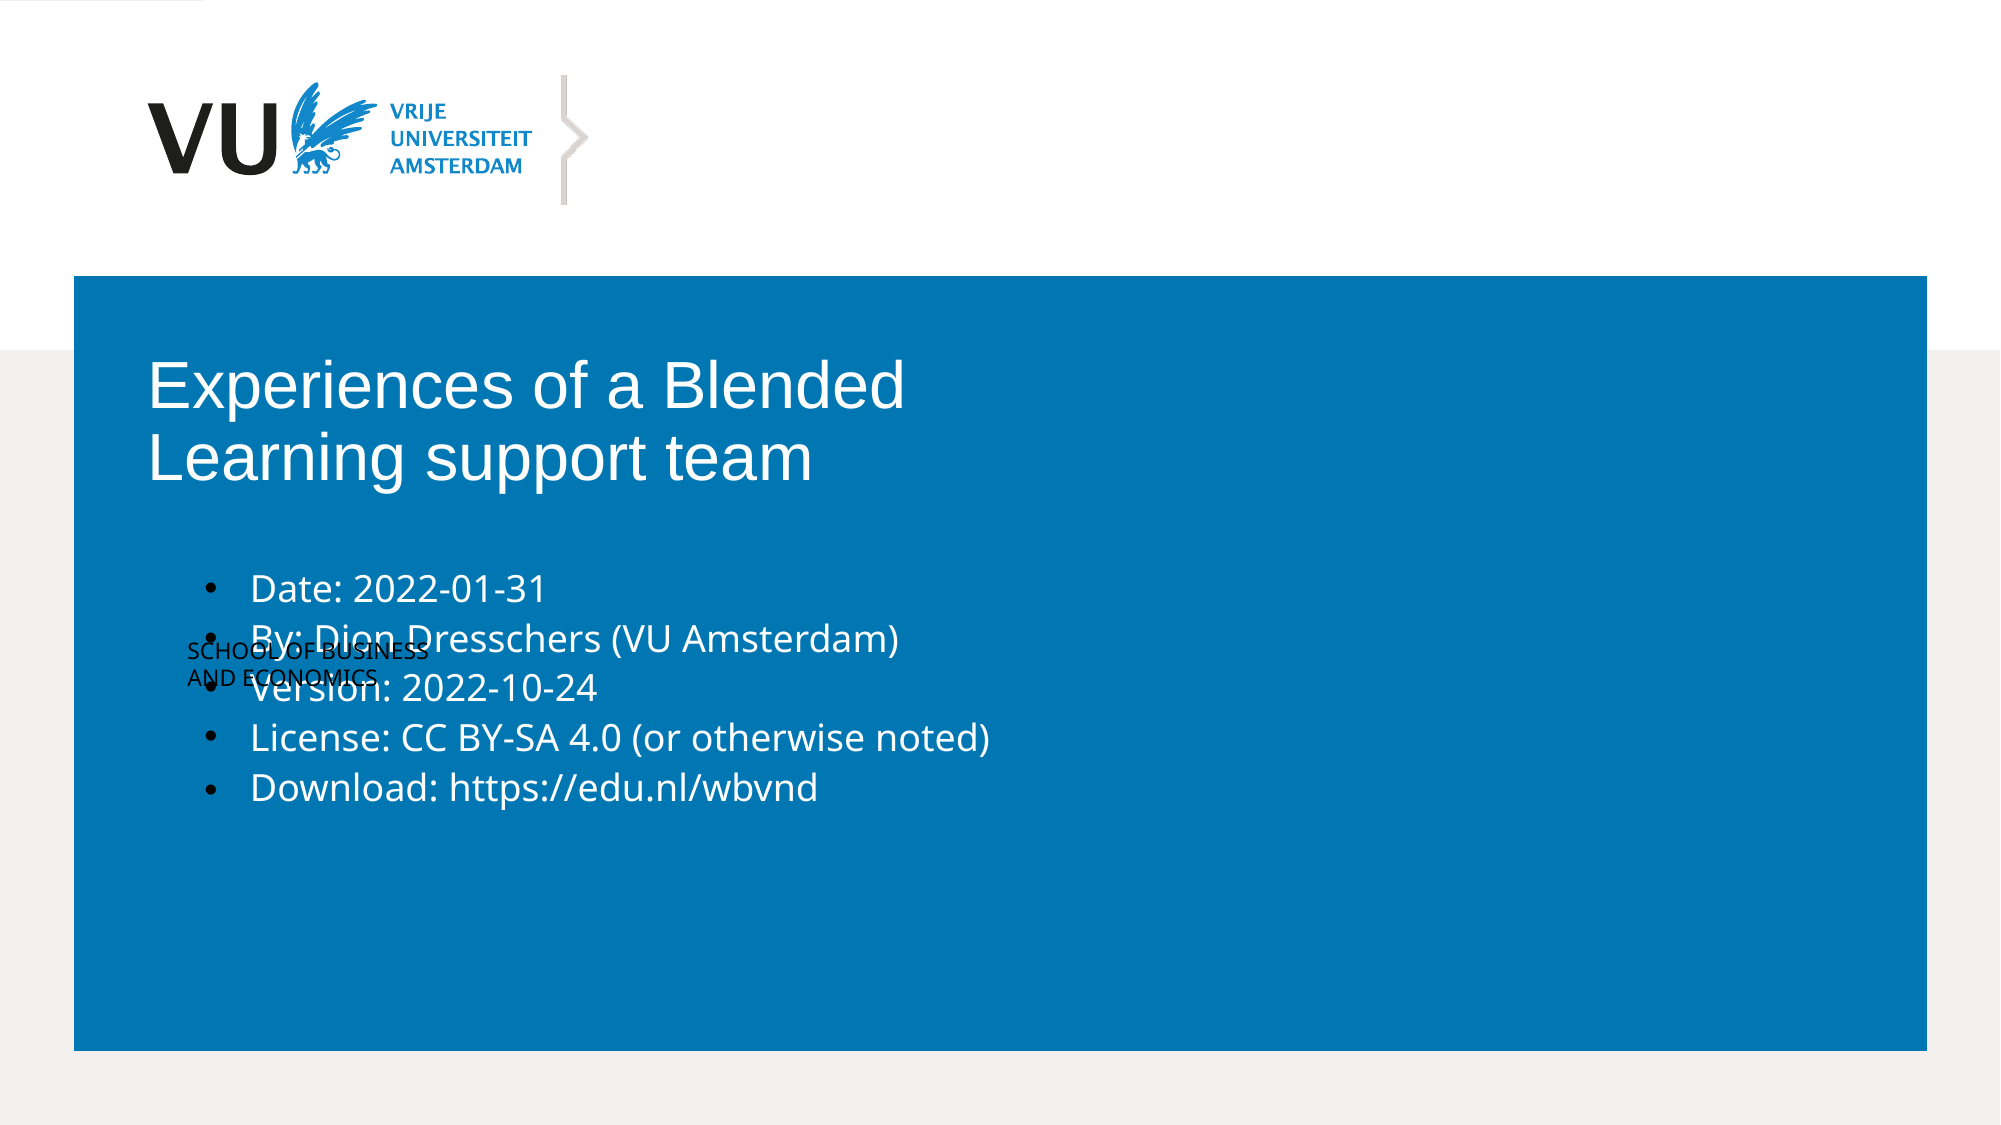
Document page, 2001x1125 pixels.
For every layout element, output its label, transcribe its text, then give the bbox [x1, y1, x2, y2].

list Experiences of a Blended Learning support team Date: 2022-01-31 By: Dion Dresschers (VU Amsterdam) Version: 2022-10-24 License: CC BY-SA 4.0 (or otherwise noted) Download: https://edu.nl/wbvnd [147, 350, 1001, 978]
list School of business and economics [561, 74, 1038, 204]
